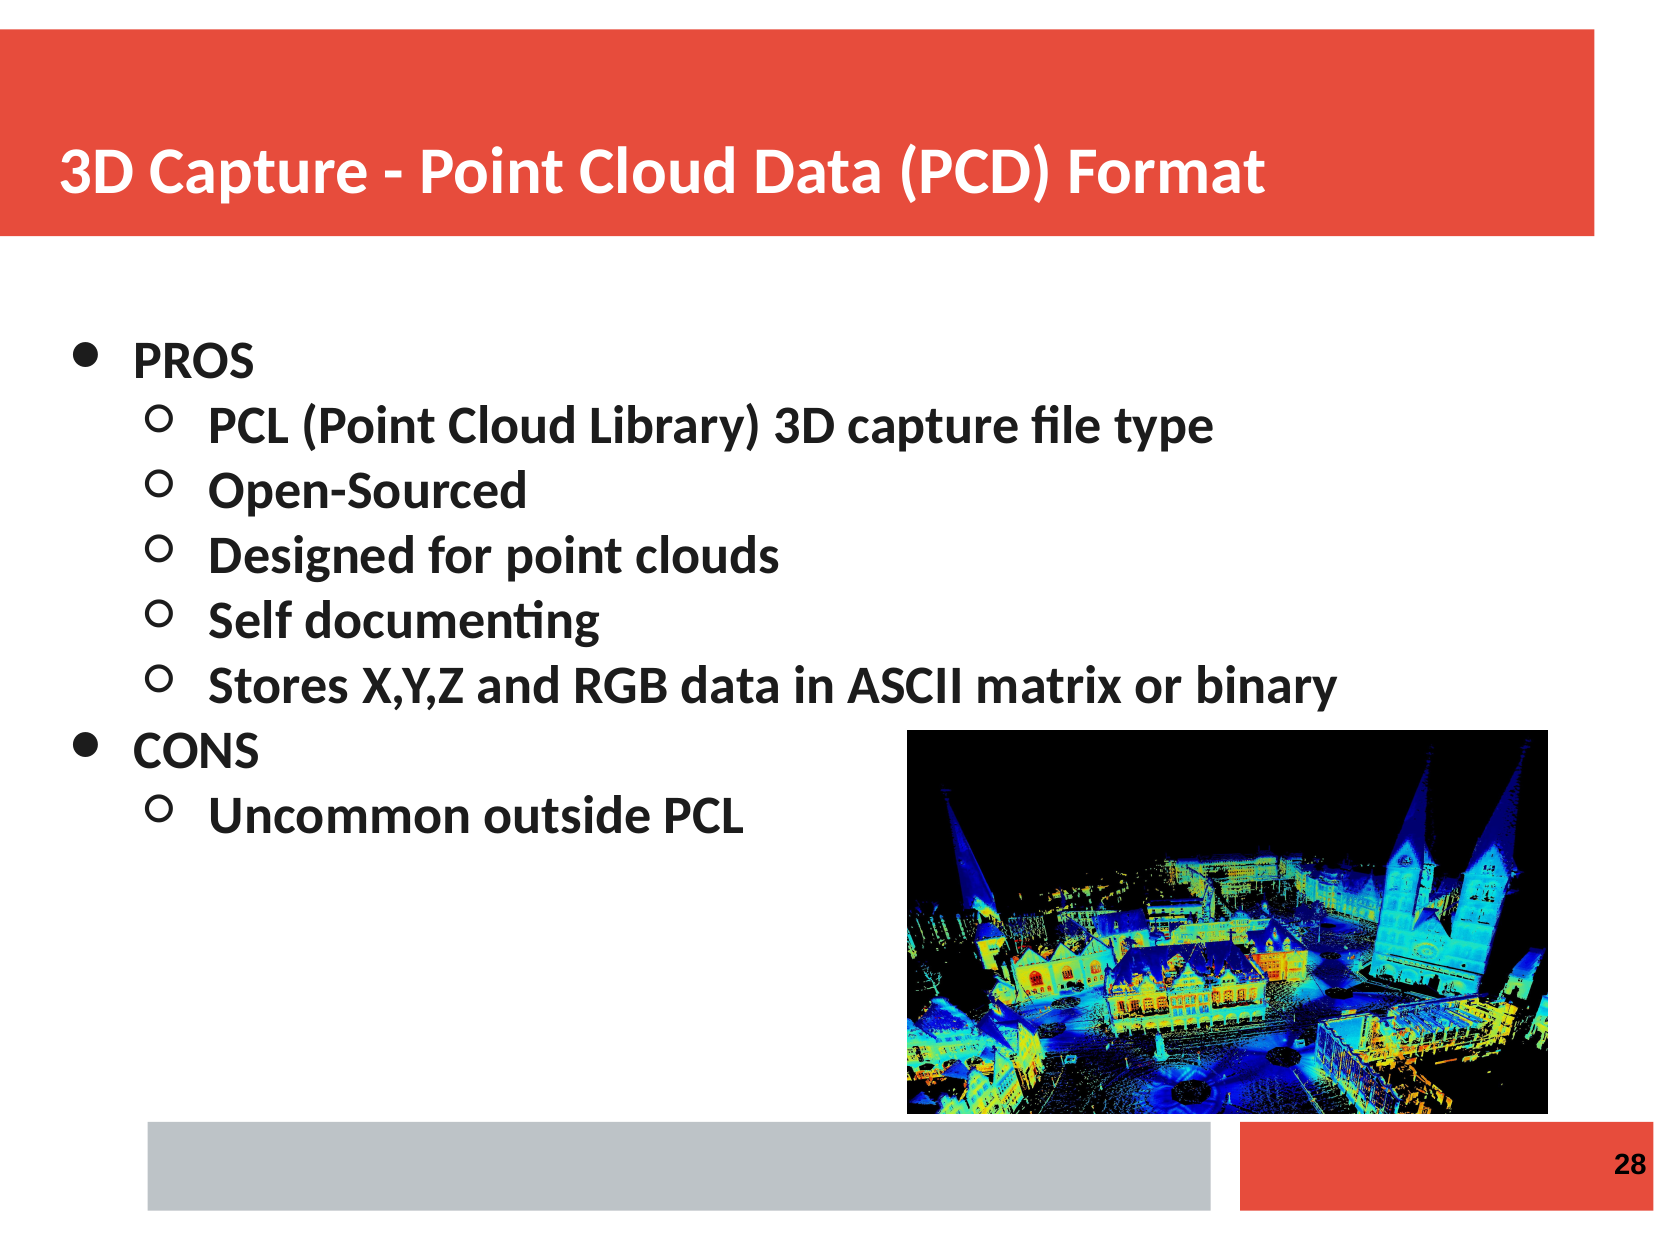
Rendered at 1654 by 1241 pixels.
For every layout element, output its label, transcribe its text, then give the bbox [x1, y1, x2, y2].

text_box 3D Capture - Point Cloud Data (PCD) Format [58, 58, 1595, 207]
slide_number <number> [1547, 1145, 1647, 1241]
text_box PROS PCL (Point Cloud Library) 3D capture file type Open-Sourced Designed for point clouds Self documenting Stores X,Y,Z and RGB data in ASCII matrix or binary CONS Uncommon outside PCL [58, 324, 1565, 1093]
picture [907, 730, 1548, 1114]
